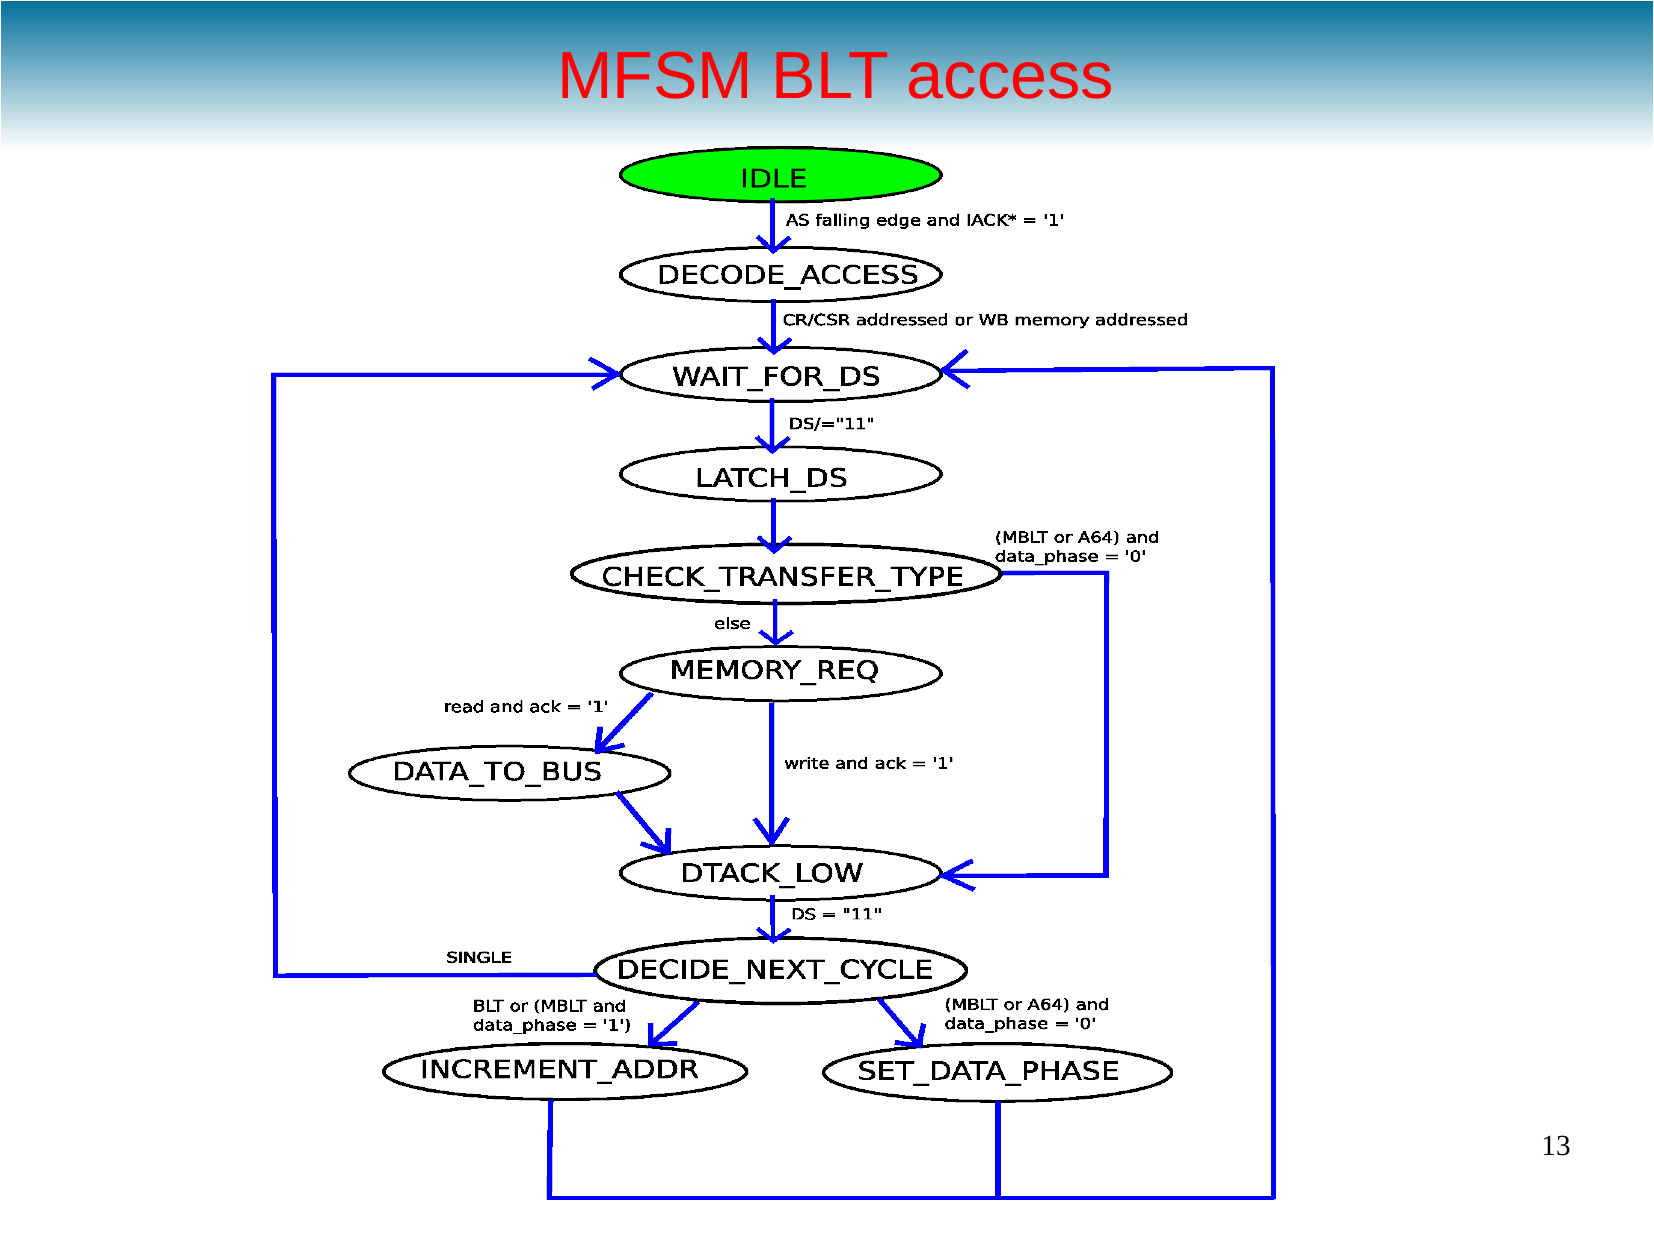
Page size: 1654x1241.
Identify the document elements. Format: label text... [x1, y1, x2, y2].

text_box MFSM BLT access [0, 0, 1654, 151]
picture [271, 146, 1276, 1201]
